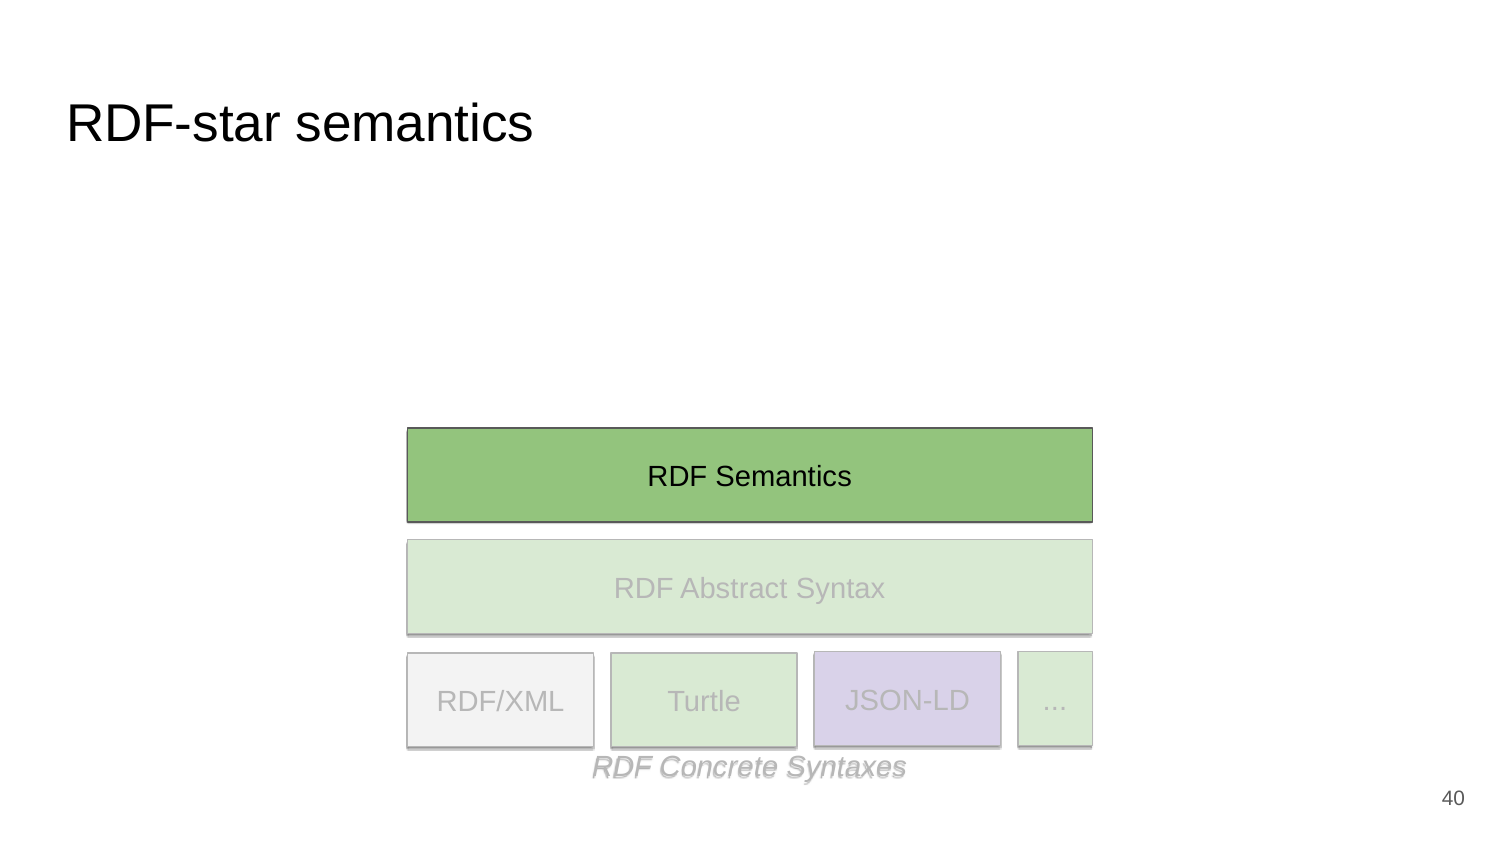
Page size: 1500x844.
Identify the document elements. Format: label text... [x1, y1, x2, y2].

text_box RDF/XML [407, 652, 594, 747]
text_box RDF Concrete Syntaxes [407, 732, 1093, 798]
title RDF-star semantics [51, 72, 1449, 167]
text_box ... [1017, 651, 1093, 746]
text_box RDF Abstract Syntax [407, 539, 1093, 634]
text_box RDF Semantics [407, 428, 1093, 522]
text_box Turtle [610, 652, 798, 747]
slide_number <number> [1389, 764, 1480, 830]
text_box JSON-LD [814, 651, 1001, 746]
